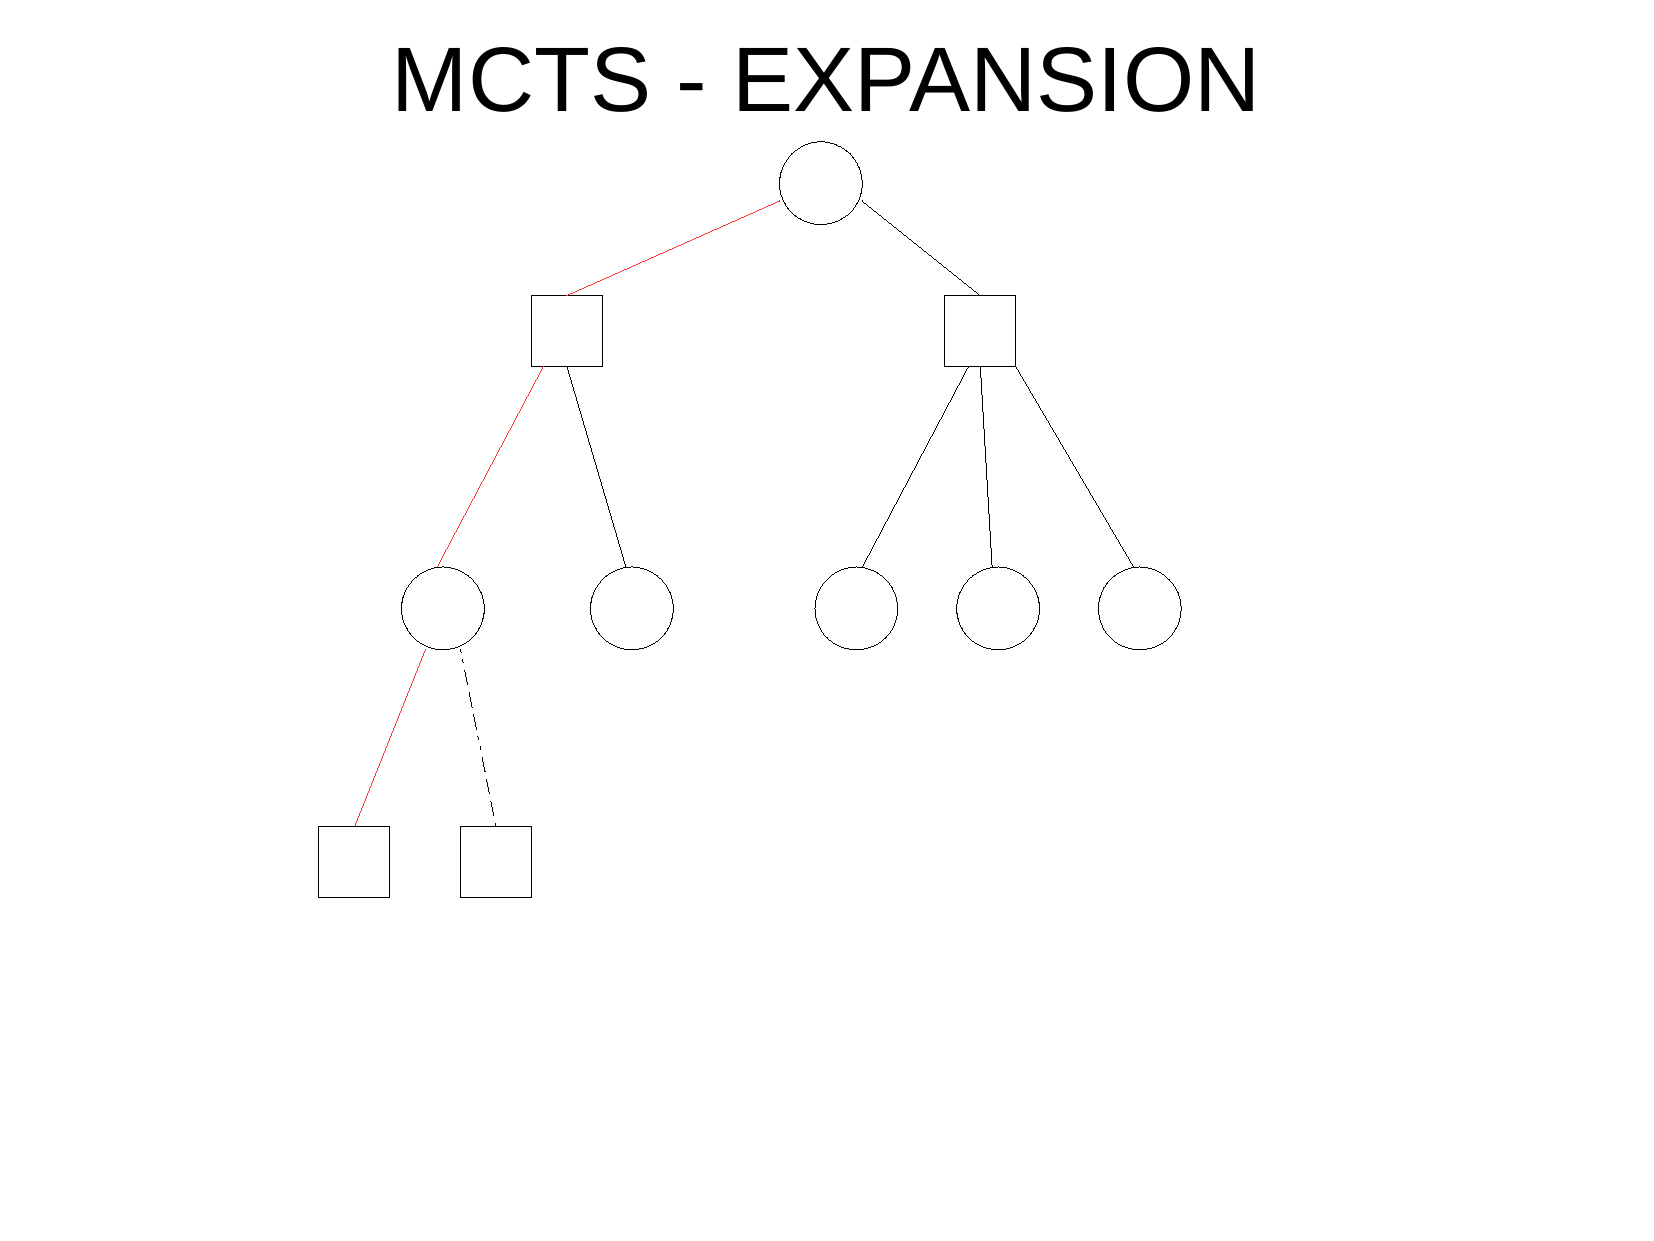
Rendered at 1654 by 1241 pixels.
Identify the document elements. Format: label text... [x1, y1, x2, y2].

title MCTS - EXPANSION [82, 0, 1571, 184]
